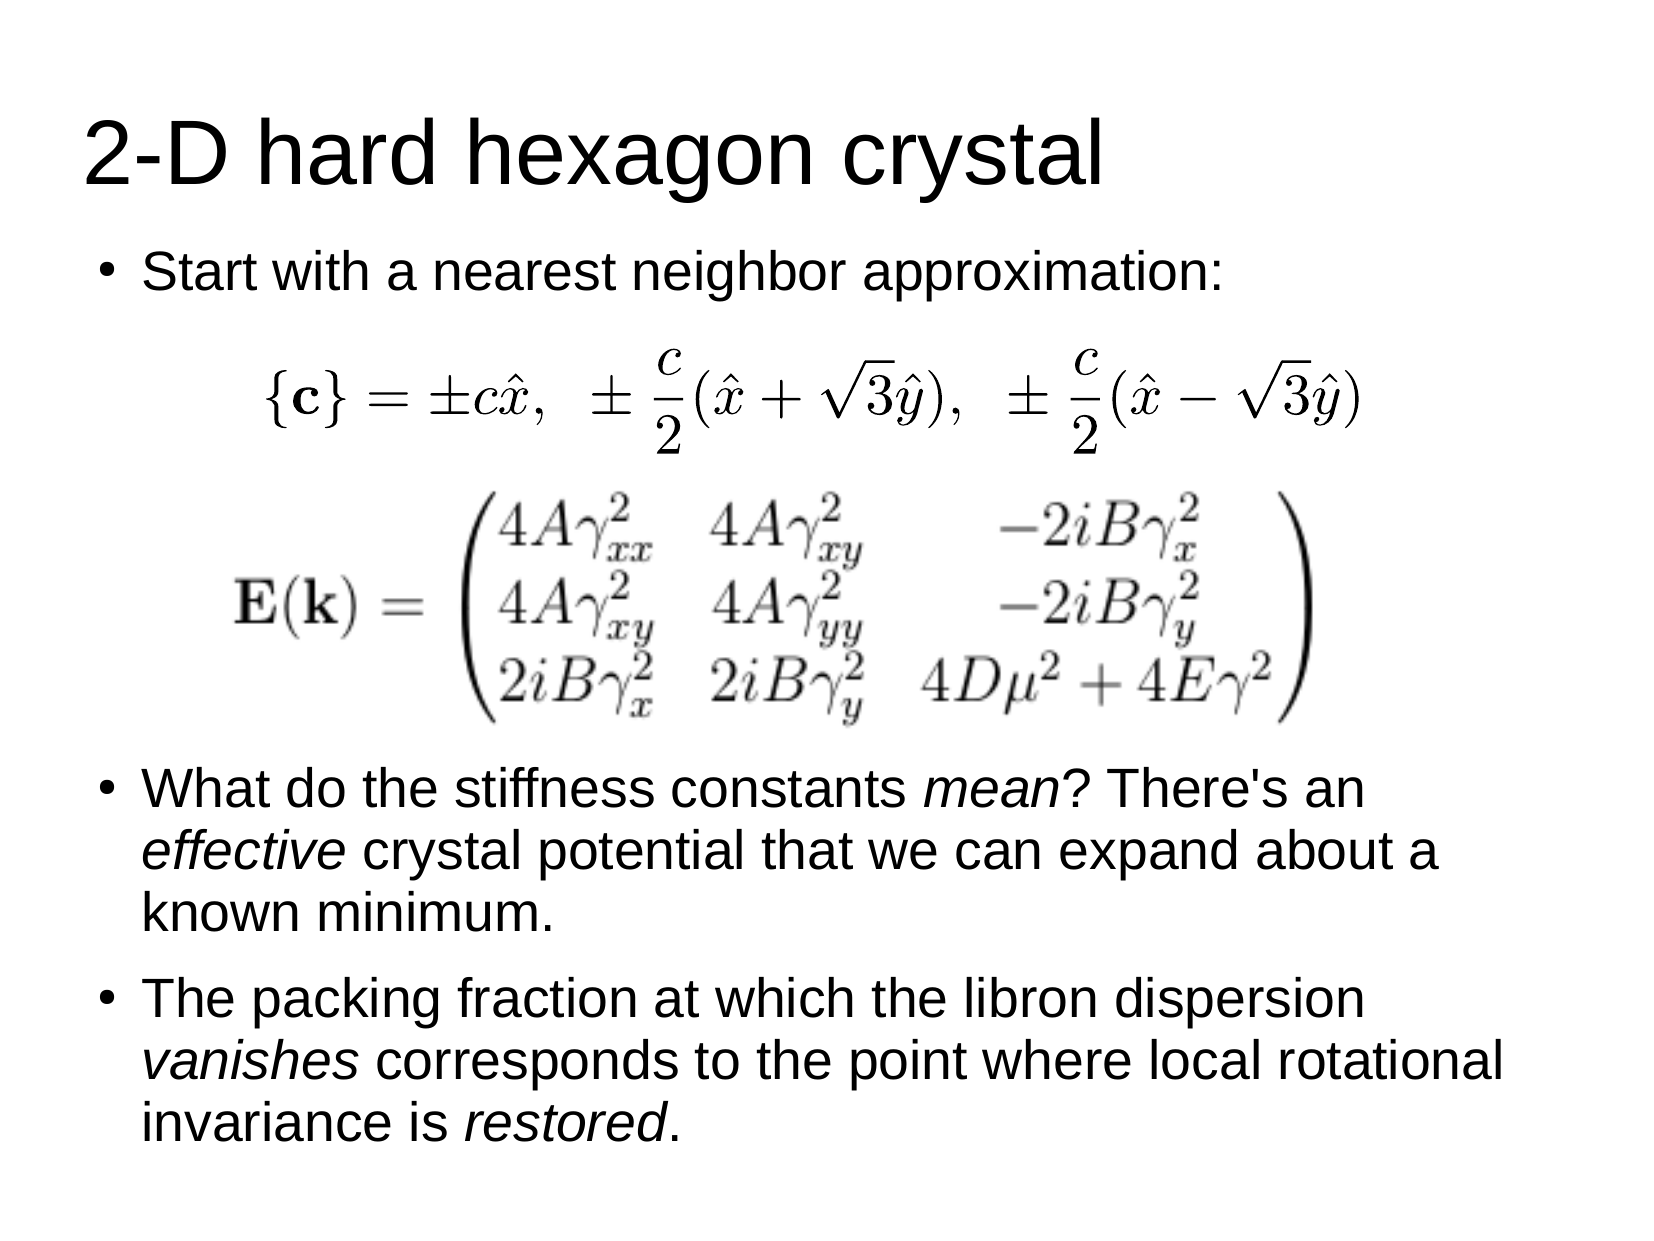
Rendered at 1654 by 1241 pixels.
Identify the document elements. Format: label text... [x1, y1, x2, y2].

text_box [261, 348, 1365, 454]
picture [210, 479, 1336, 734]
list Start with a nearest neighbor approximation: What do the stiffness constants mean? There's an effective crystal potential that we can expand about a known minimum. The packing fraction at which the libron dispersion vanishes corresponds to the point where local rotational invariance is restored. [82, 240, 1571, 1156]
title 2-D hard hexagon crystal [82, 49, 1571, 240]
